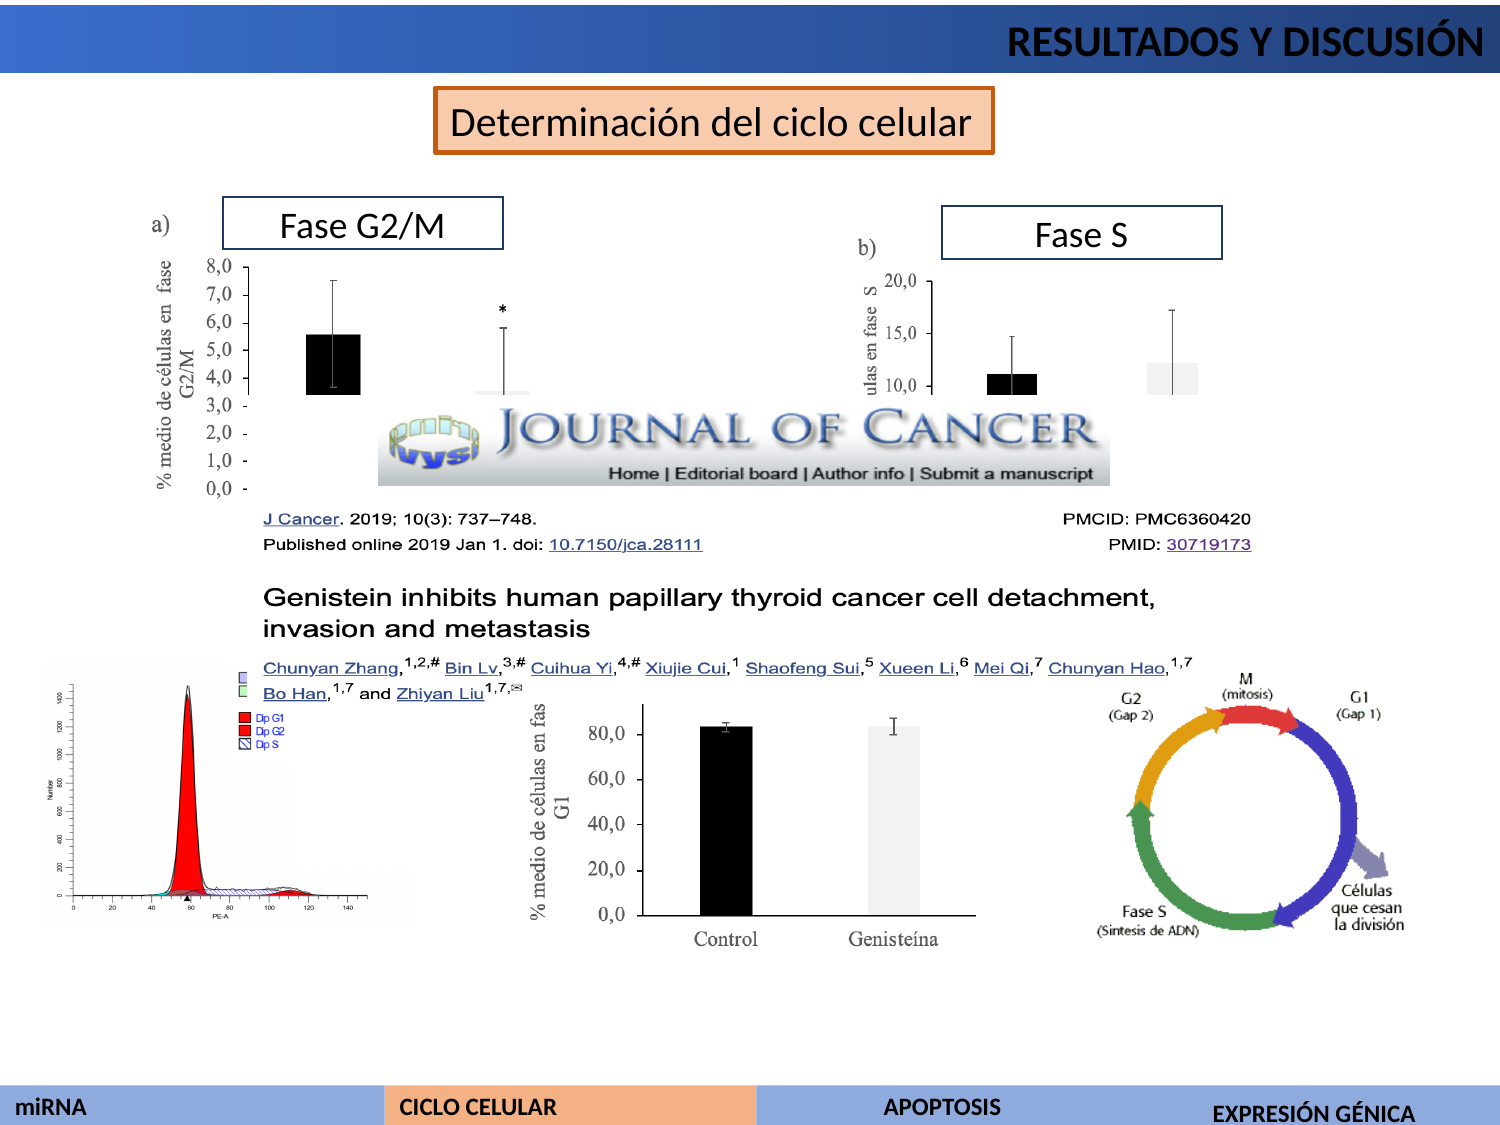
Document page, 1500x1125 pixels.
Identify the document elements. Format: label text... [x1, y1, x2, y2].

text_box miRNA [0, 1085, 384, 1125]
text_box EXPRESIÓN GÉNICA [1128, 1085, 1500, 1125]
text_box Fase S [941, 206, 1222, 259]
text_box APOPTOSIS [756, 1085, 1128, 1125]
text_box Fase G2/M [222, 196, 503, 250]
text_box Determinación del ciclo celular [435, 87, 993, 153]
text_box CICLO CELULAR [384, 1085, 756, 1125]
text_box RESULTADOS Y DISCUSIÓN [0, 5, 1500, 73]
picture [42, 207, 1407, 961]
